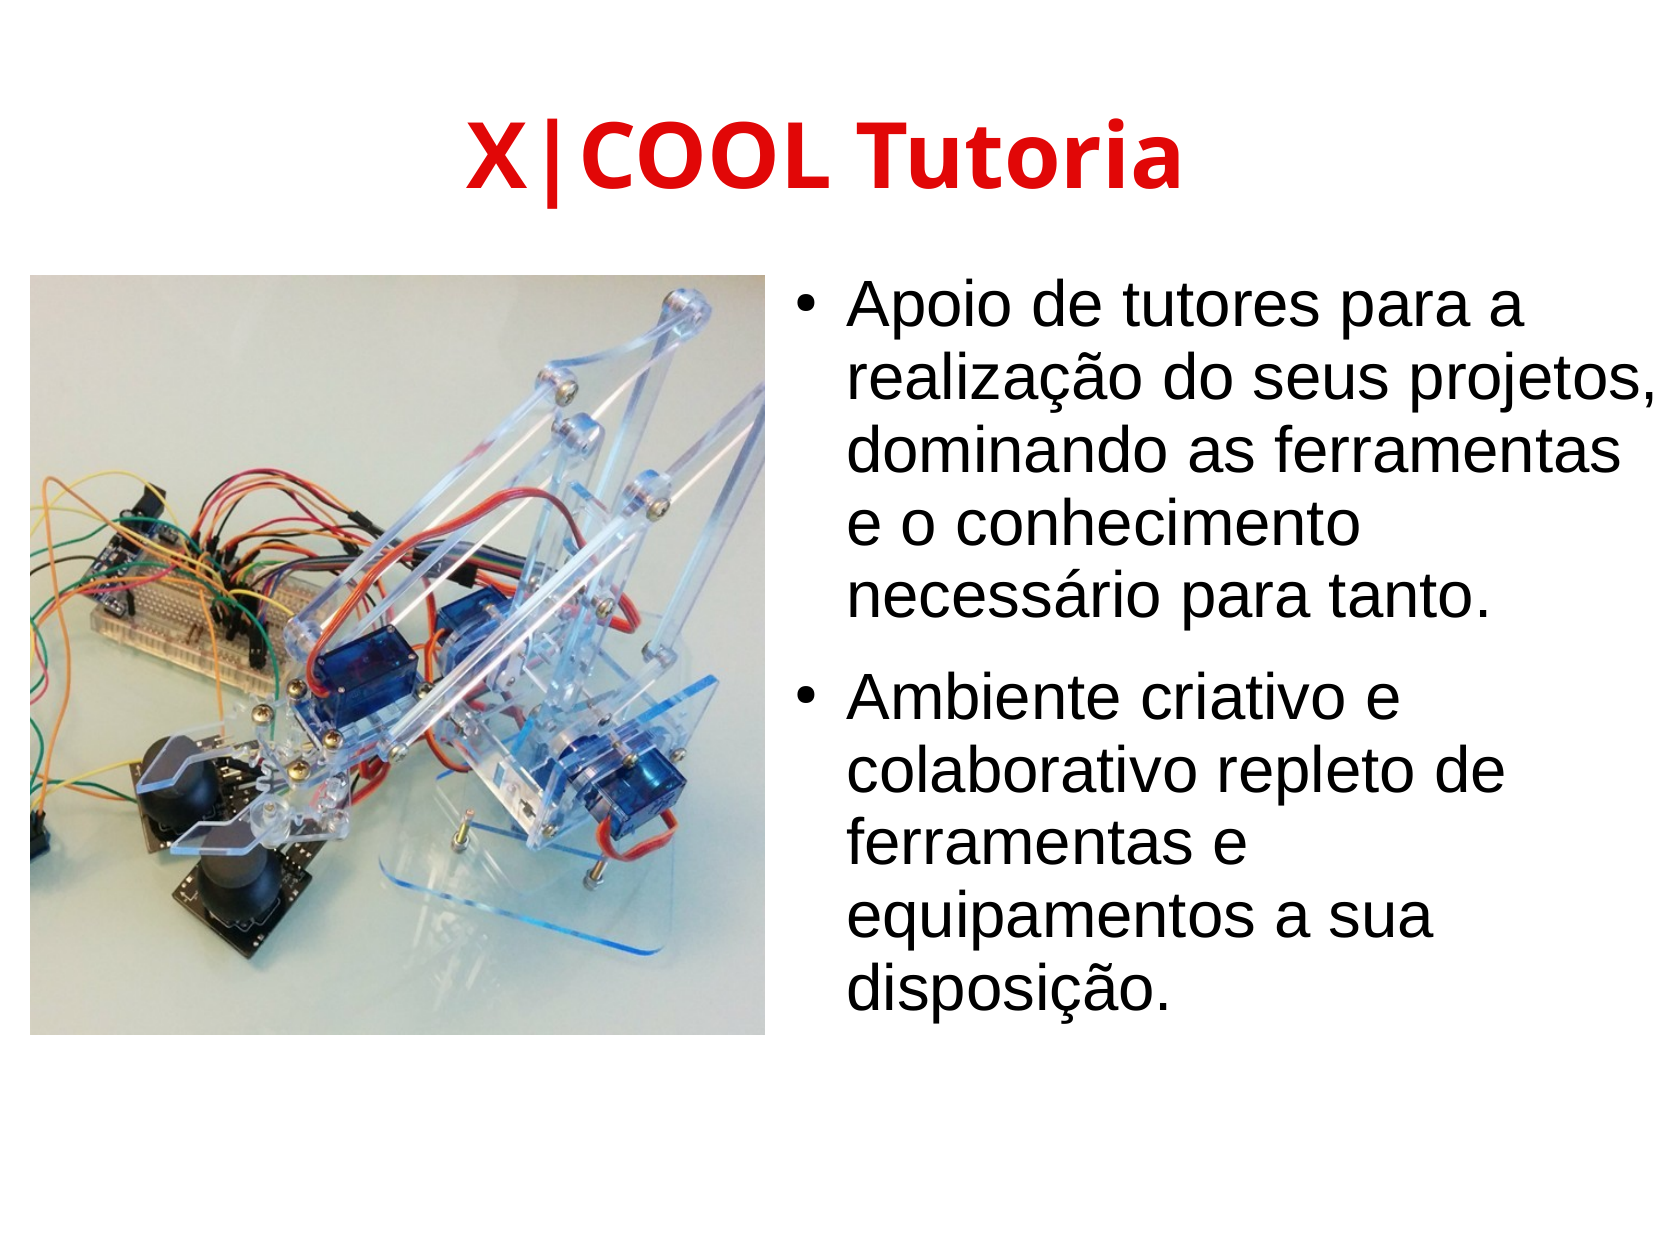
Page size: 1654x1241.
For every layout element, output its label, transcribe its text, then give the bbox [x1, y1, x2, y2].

picture [30, 275, 765, 1036]
title X|COOL Tutoria [82, 49, 1571, 257]
list Apoio de tutores para a realização do seus projetos, dominando as ferramentas e o conhecimento necessário para tanto. Ambiente criativo e colaborativo repleto de ferramentas e equipamentos a sua disposição. [776, 267, 1653, 1087]
